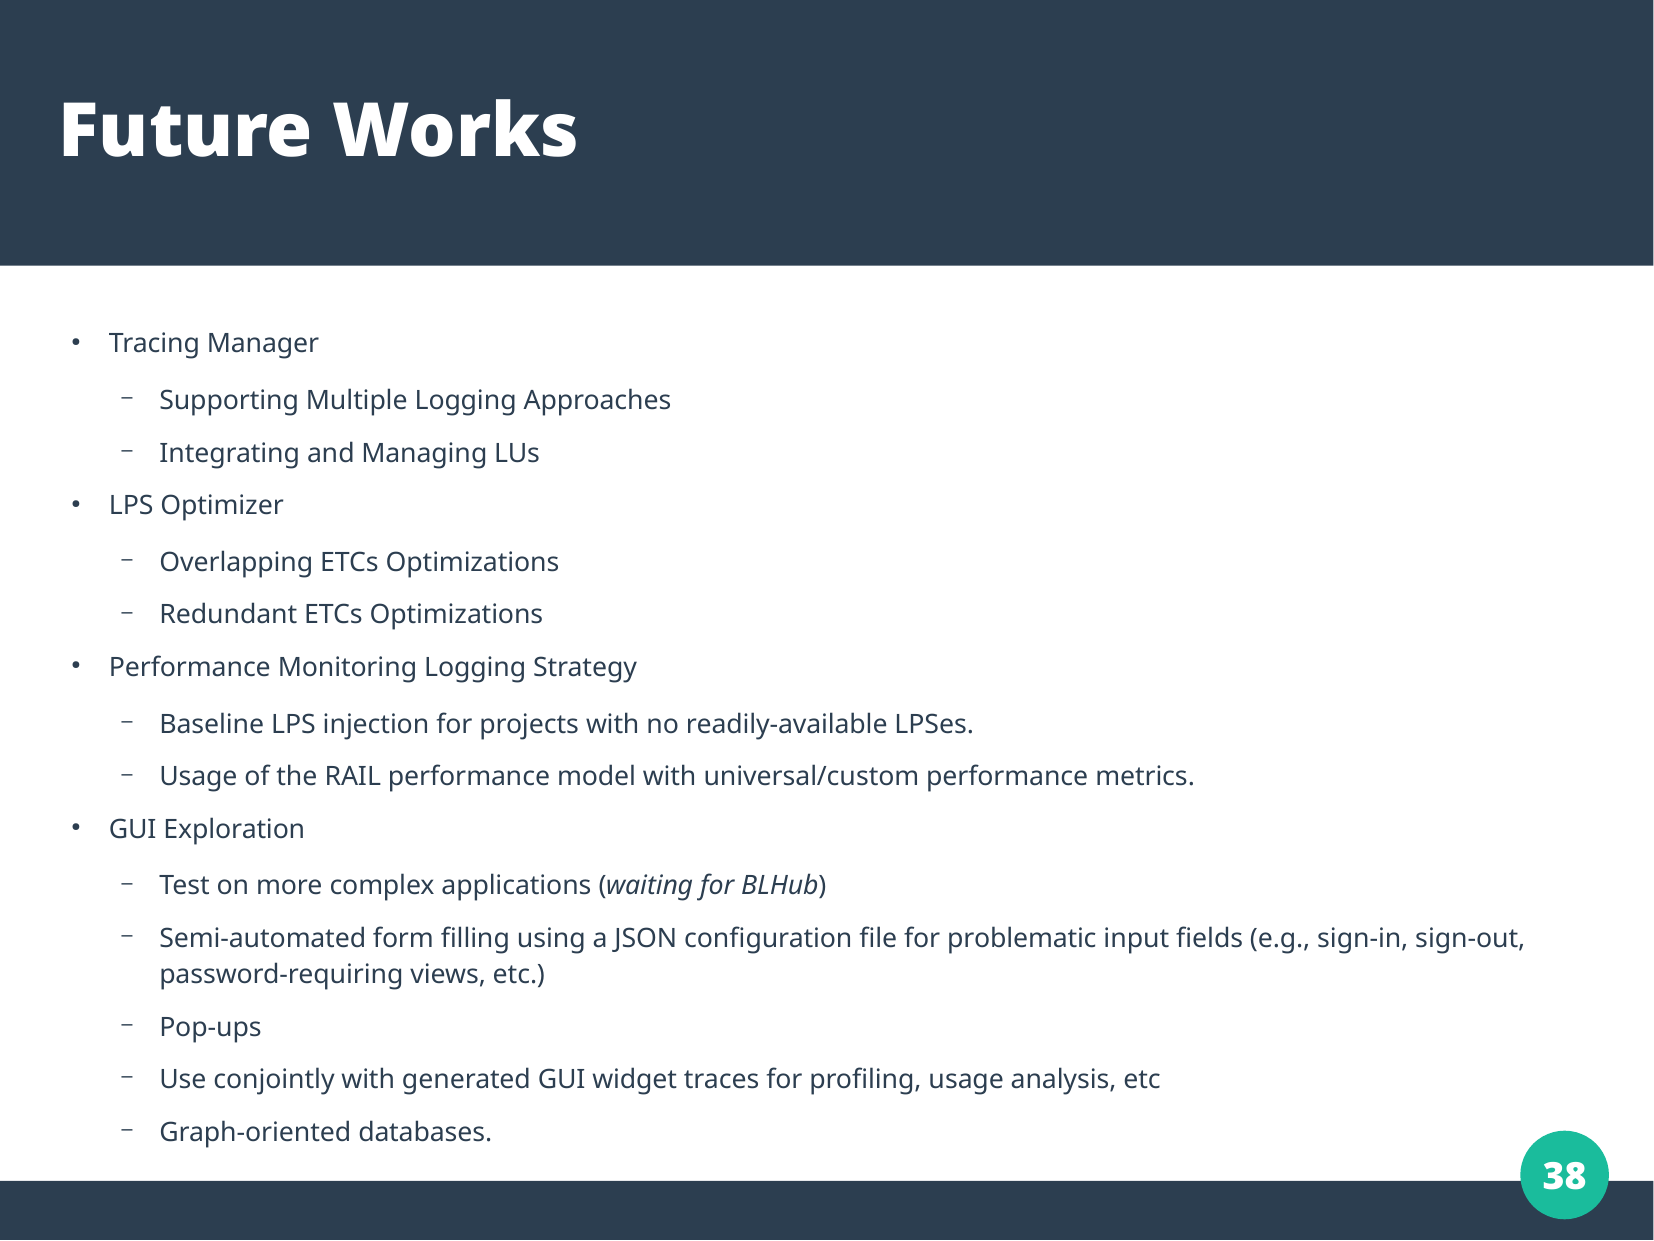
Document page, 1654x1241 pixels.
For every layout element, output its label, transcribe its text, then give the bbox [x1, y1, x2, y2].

list Tracing Manager Supporting Multiple Logging Approaches Integrating and Managing LUs LPS Optimizer Overlapping ETCs Optimizations Redundant ETCs Optimizations Performance Monitoring Logging Strategy Baseline LPS injection for projects with no readily-available LPSes. Usage of the RAIL performance model with universal/custom performance metrics. GUI Exploration Test on more complex applications (waiting for BLHub) Semi-automated form filling using a JSON configuration file for problematic input fields (e.g., sign-in, sign-out, password-requiring views, etc.) Pop-ups Use conjointly with generated GUI widget traces for profiling, usage analysis, etc Graph-oriented databases. [58, 324, 1595, 1152]
title Future Works [58, 49, 1595, 207]
